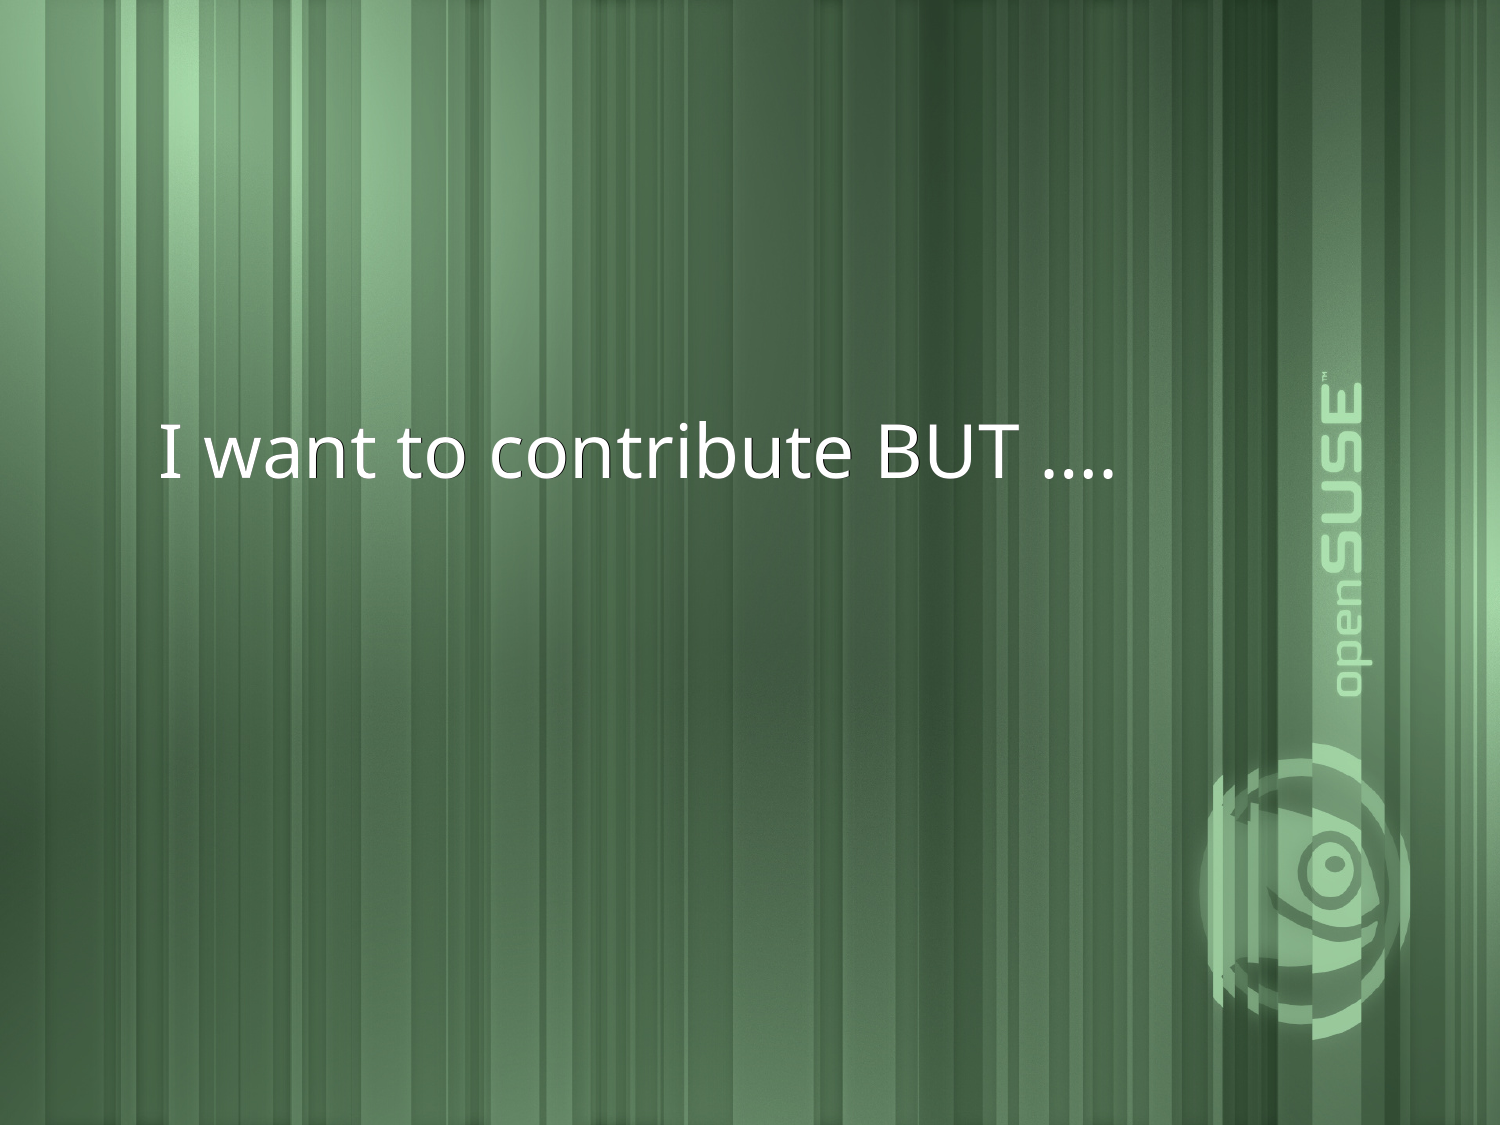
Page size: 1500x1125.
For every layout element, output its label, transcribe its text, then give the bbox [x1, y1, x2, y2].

title I want to contribute BUT …. [158, 161, 1300, 736]
picture [0, 0, 1500, 1125]
